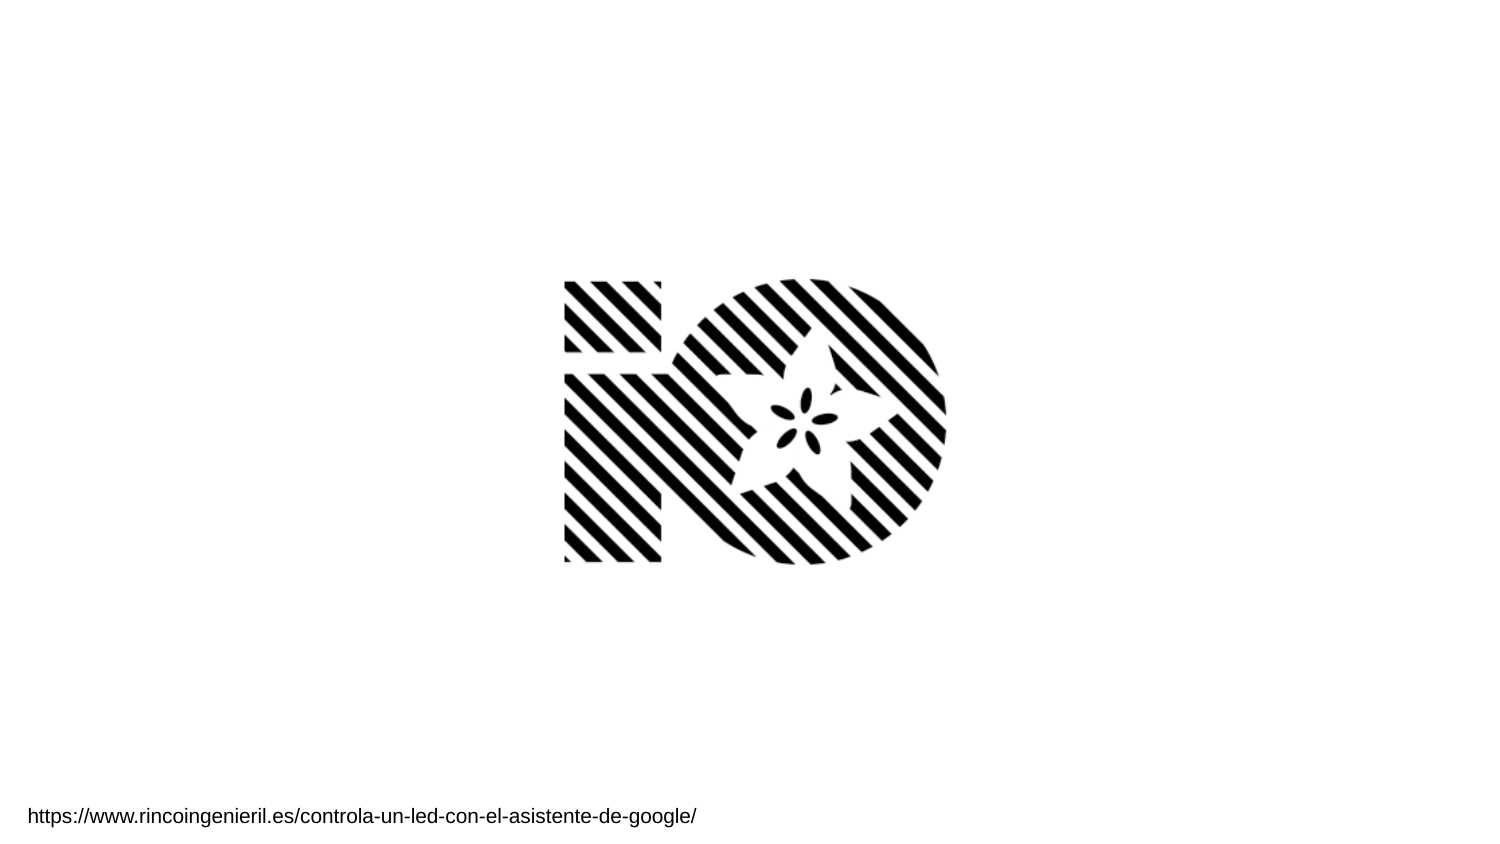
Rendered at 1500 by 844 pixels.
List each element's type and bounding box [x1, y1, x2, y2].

picture [516, 220, 984, 624]
